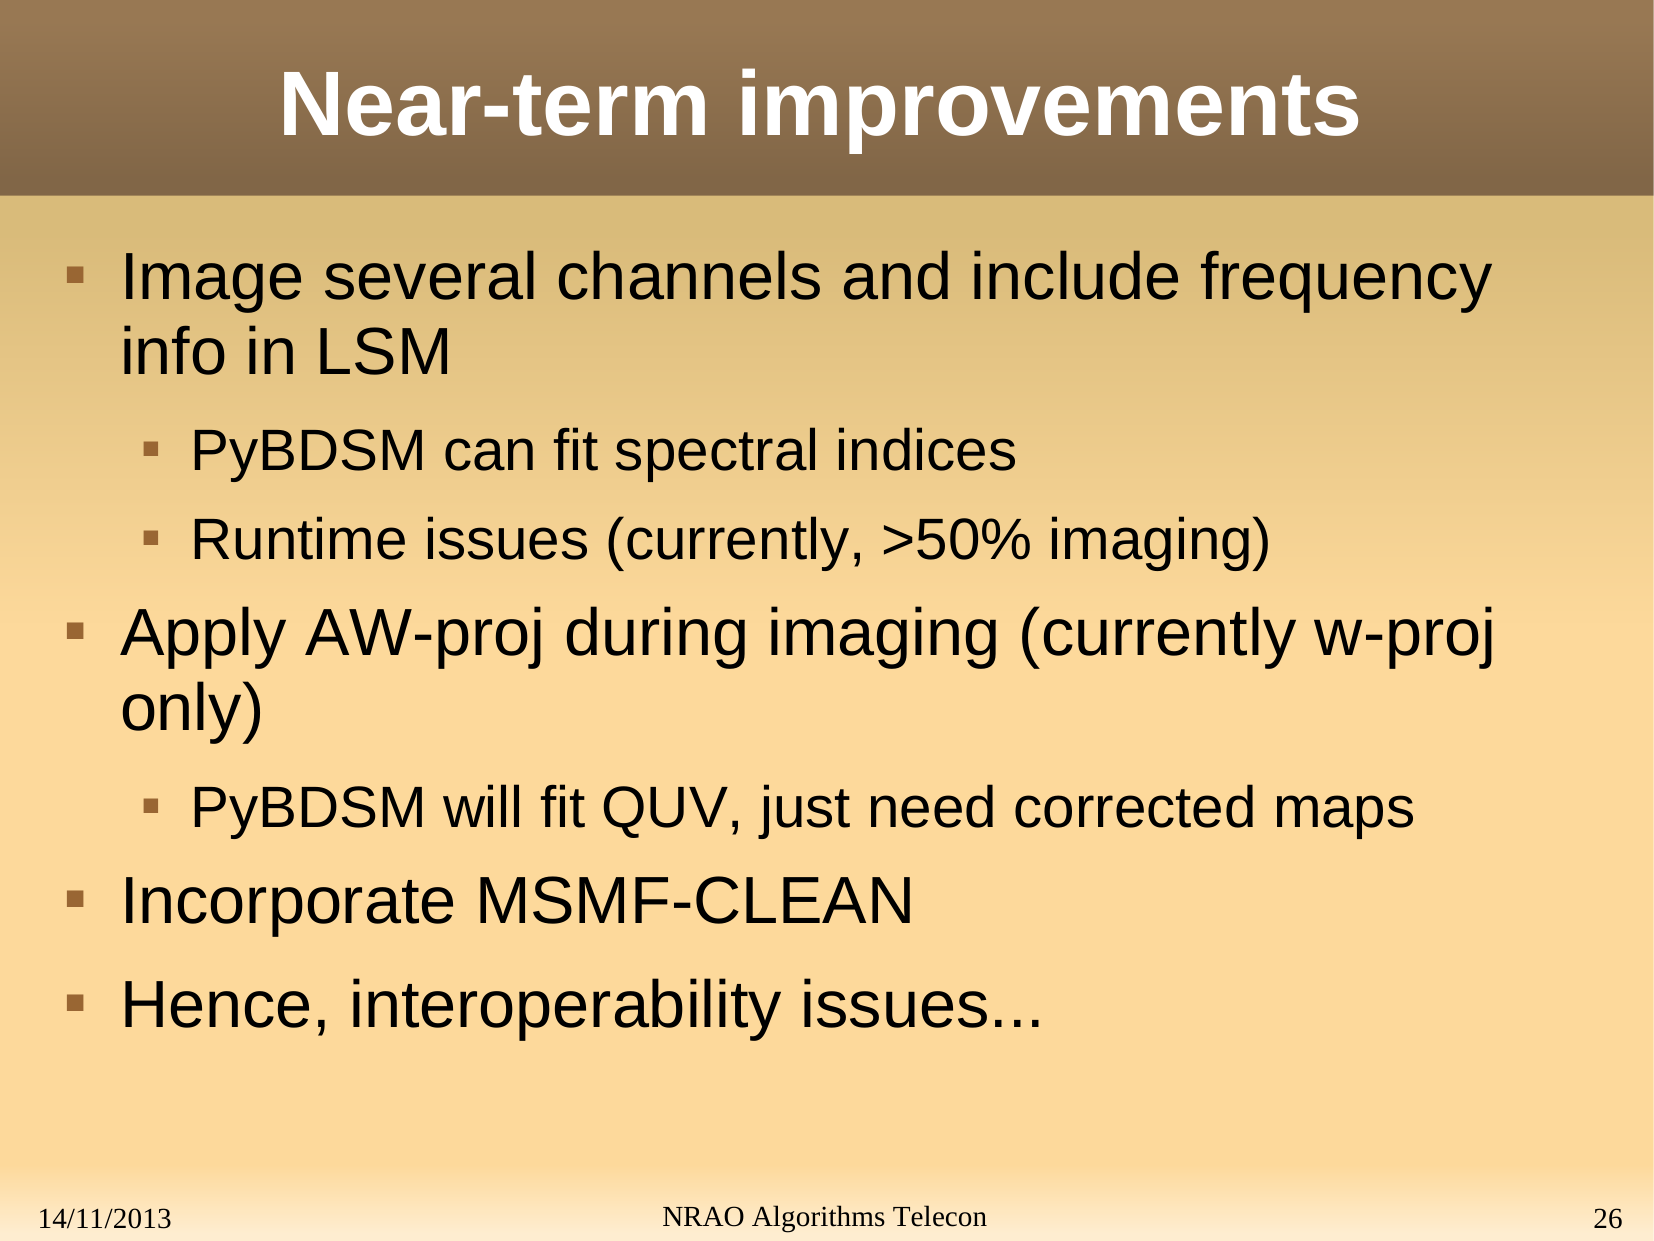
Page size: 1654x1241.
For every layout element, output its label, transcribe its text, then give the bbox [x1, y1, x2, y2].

picture [0, 0, 1654, 1241]
list Image several channels and include frequency info in LSM PyBDSM can fit spectral indices Runtime issues (currently, >50% imaging) Apply AW-proj during imaging (currently w-proj only) PyBDSM will fit QUV, just need corrected maps Incorporate MSMF-CLEAN Hence, interoperability issues... [49, 239, 1601, 1156]
title Near-term improvements [76, 0, 1565, 208]
